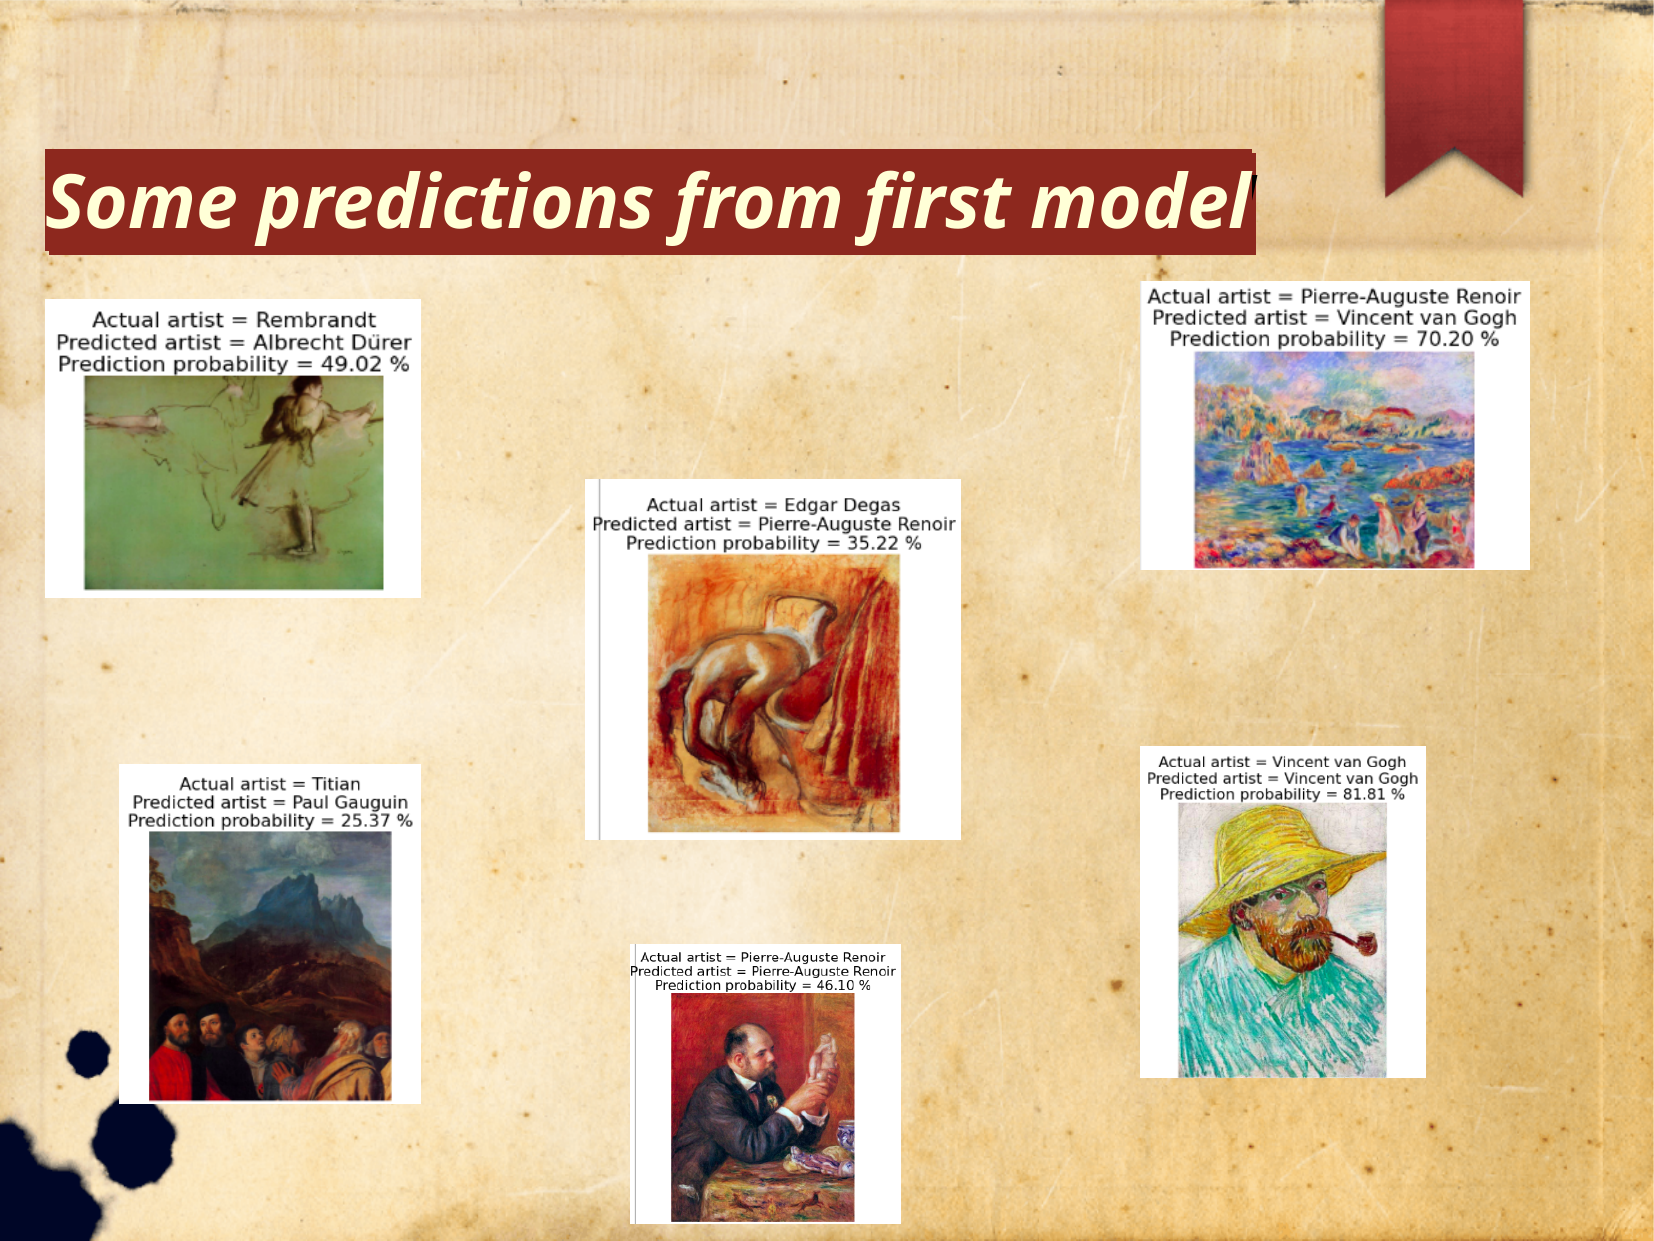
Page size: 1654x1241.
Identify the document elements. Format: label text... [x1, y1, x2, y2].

picture [0, 0, 1654, 1241]
text_box Some predictions from first model [30, 141, 1306, 322]
